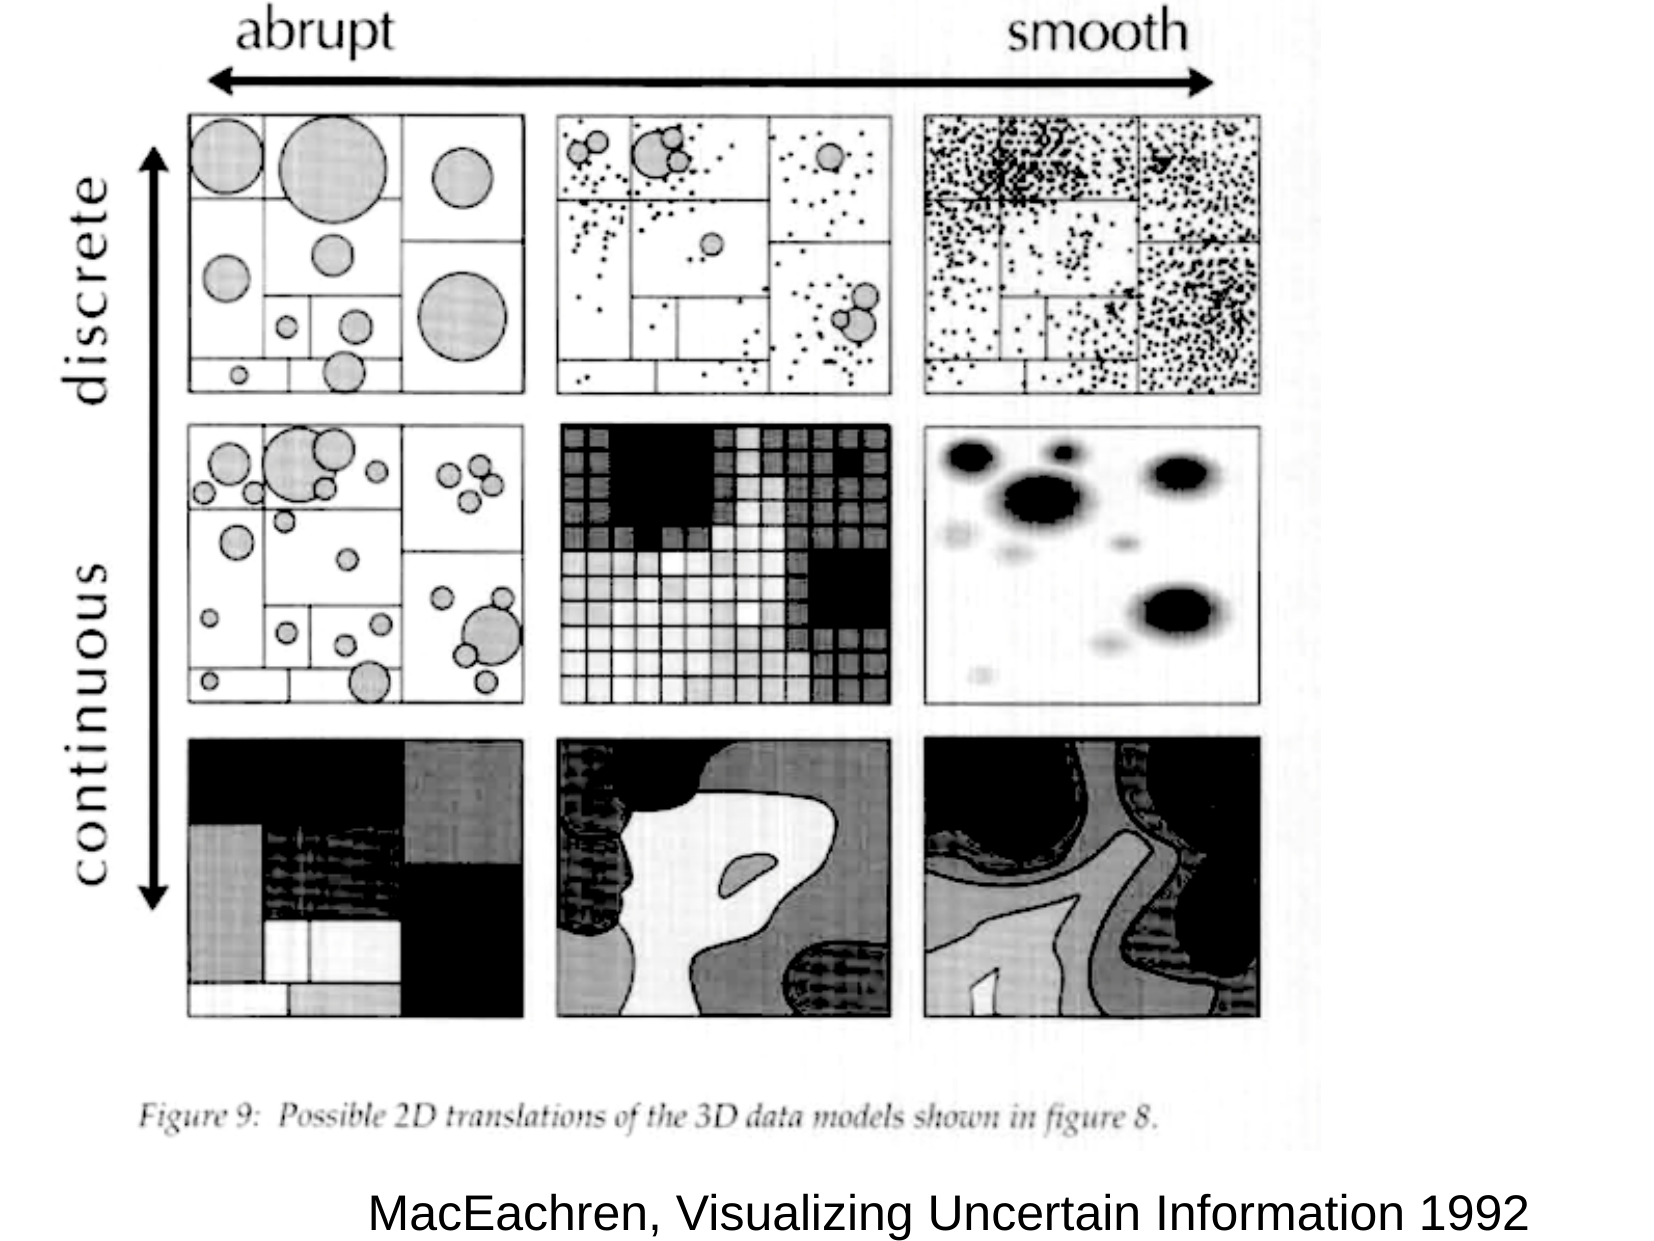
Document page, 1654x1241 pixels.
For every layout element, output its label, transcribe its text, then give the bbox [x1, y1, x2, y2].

picture [9, 0, 1321, 1151]
list MacEachren, Visualizing Uncertain Information 1992 [296, 1185, 1654, 1241]
